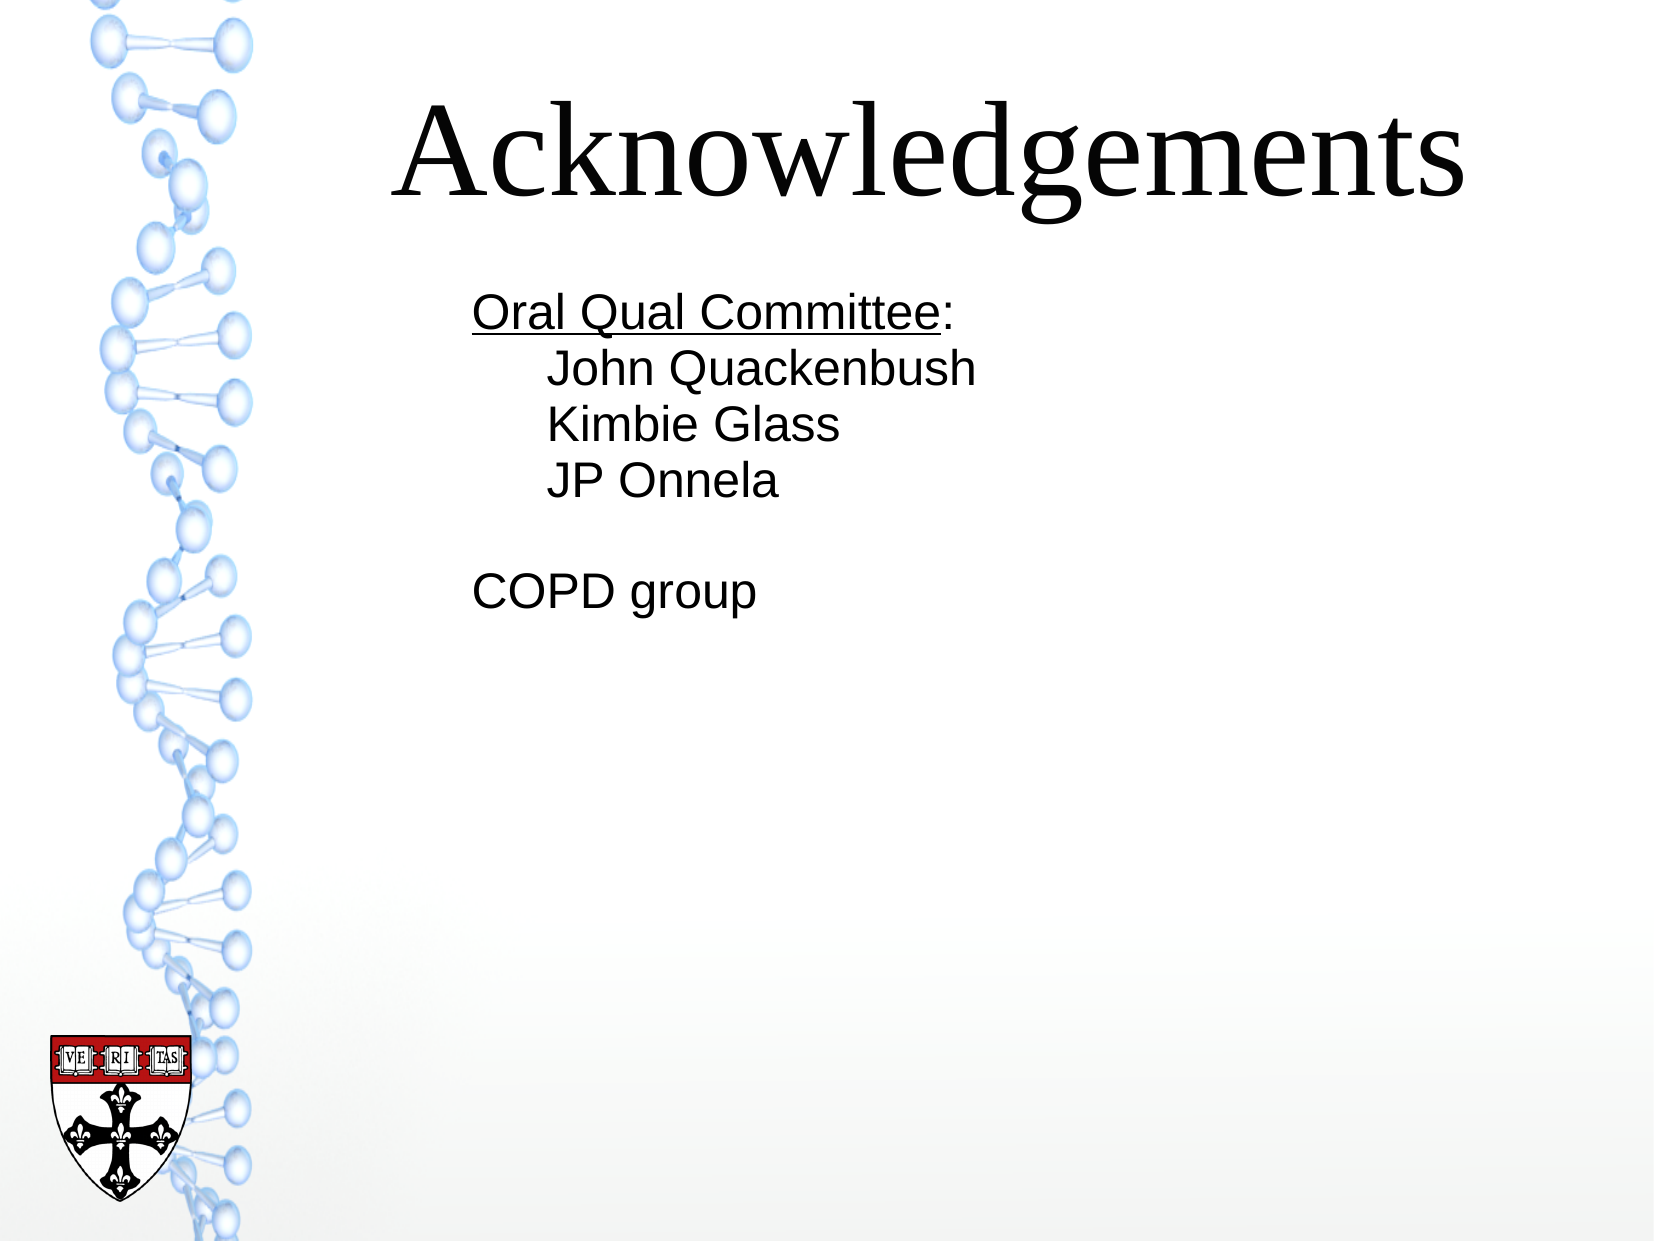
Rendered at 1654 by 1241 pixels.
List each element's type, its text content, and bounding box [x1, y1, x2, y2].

title Acknowledgements [265, 47, 1595, 252]
picture [0, 0, 1654, 1241]
text_box Oral Qual Committee: John Quackenbush Kimbie Glass JP Onnela COPD group [456, 277, 1423, 630]
